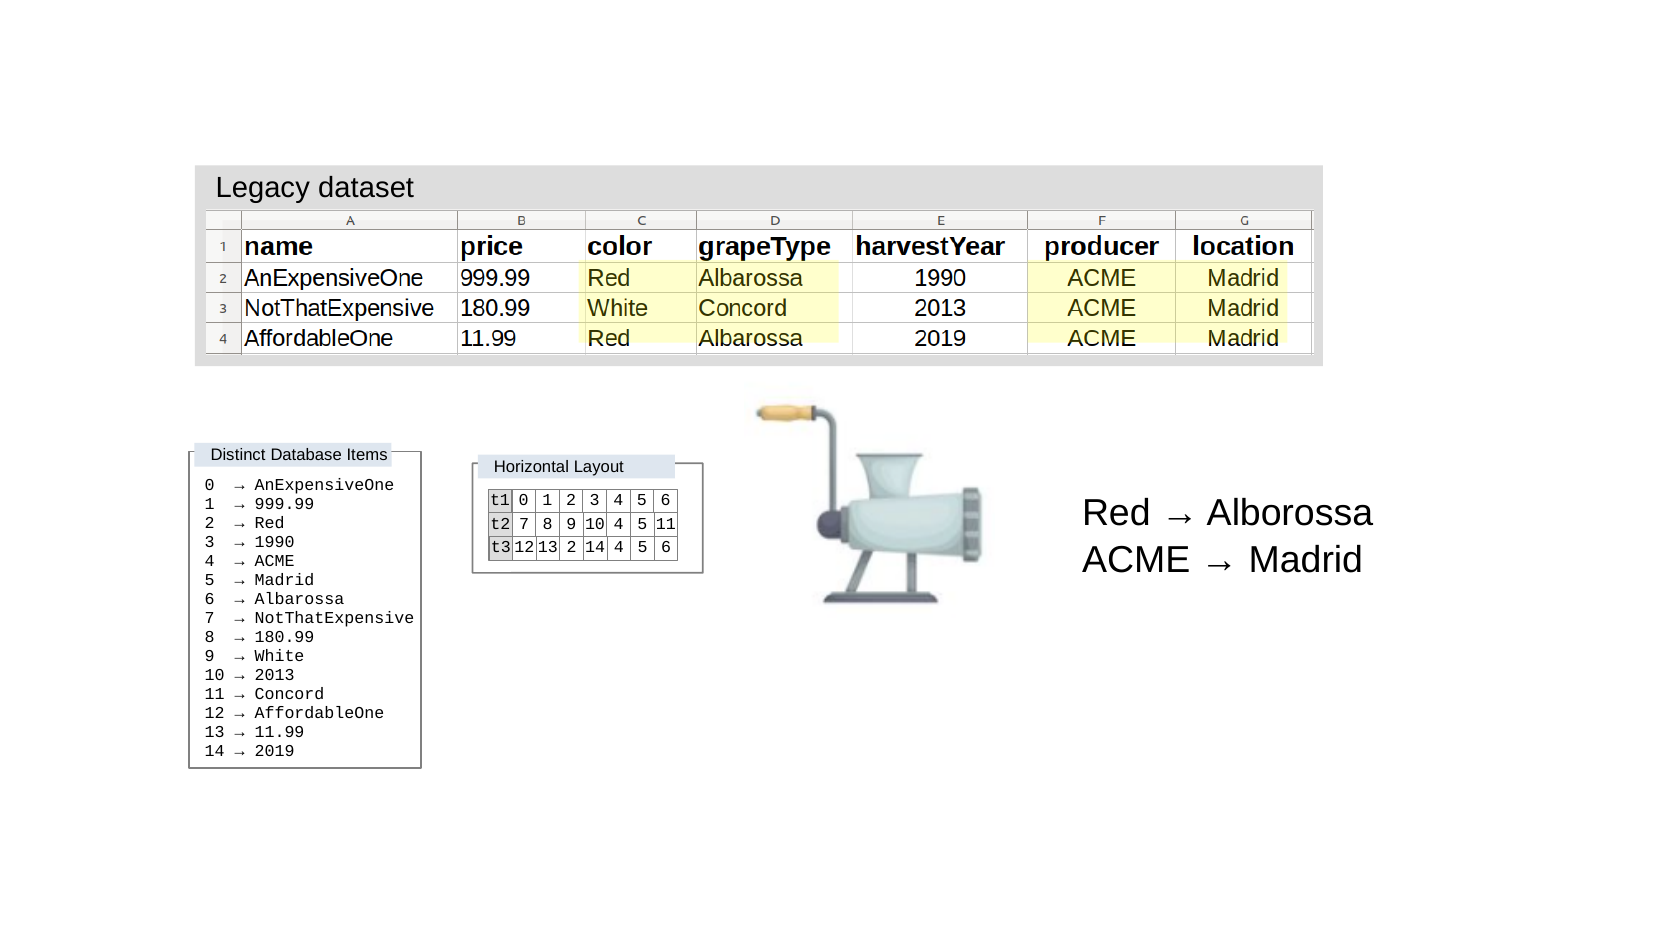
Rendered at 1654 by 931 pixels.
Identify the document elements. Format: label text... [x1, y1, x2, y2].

text_box Horizontal Layout [477, 454, 676, 479]
text_box 6 [653, 489, 678, 512]
text_box [578, 259, 839, 343]
text_box 11 [654, 512, 678, 536]
text_box 1 [535, 489, 559, 512]
text_box 4 [606, 489, 630, 512]
text_box t2 [488, 512, 513, 536]
text_box 0 [513, 489, 535, 512]
text_box 0 → AnExpensiveOne 1 → 999.99 2 → Red 3 → 1990 4 → ACME 5 → Madrid 6 → Albarossa 7 → NotThatExpensive 8 → 180.99 9 → White 10 → 2013 11 → Concord 12 → AffordableOne 13 → 11.99 14 → 2019 [188, 451, 422, 768]
text_box 13 [536, 536, 559, 561]
text_box 3 [582, 489, 606, 512]
text_box 5 [630, 489, 653, 512]
text_box [194, 165, 1323, 367]
text_box [1027, 259, 1288, 343]
text_box ACME → Madrid [1067, 531, 1394, 589]
text_box 9 [559, 512, 583, 536]
text_box 7 [513, 512, 535, 536]
text_box 5 [630, 536, 654, 561]
text_box 12 [513, 536, 536, 561]
picture [206, 209, 1314, 355]
text_box 4 [606, 512, 630, 536]
text_box 5 [630, 512, 654, 536]
text_box 4 [607, 536, 630, 561]
picture [744, 367, 995, 621]
text_box 10 [583, 512, 606, 536]
text_box Red → Alborossa [1067, 484, 1394, 531]
text_box [472, 463, 703, 573]
text_box 8 [535, 512, 559, 536]
text_box Distinct Database Items [194, 442, 392, 467]
text_box Legacy dataset [200, 163, 455, 212]
text_box 14 [583, 536, 607, 561]
text_box t3 [488, 536, 513, 561]
text_box 6 [654, 536, 678, 561]
text_box t1 [488, 489, 513, 512]
text_box 2 [559, 536, 583, 561]
text_box 2 [559, 489, 582, 512]
